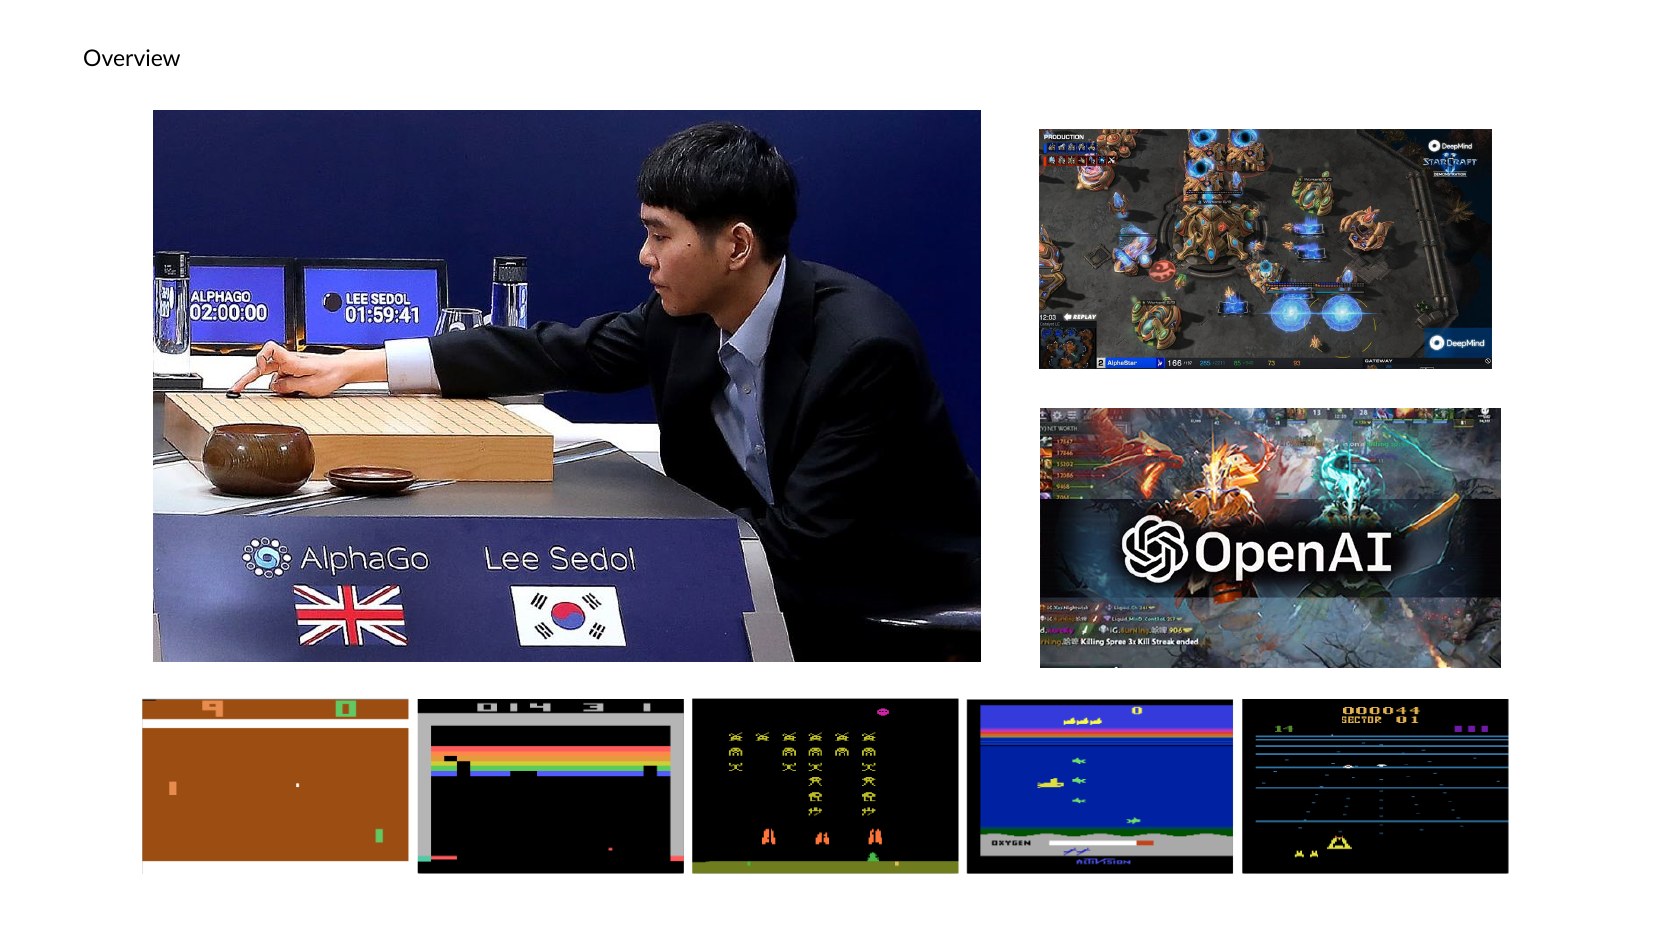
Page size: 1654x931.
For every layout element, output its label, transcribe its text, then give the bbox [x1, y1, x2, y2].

picture [1039, 129, 1492, 370]
picture [1040, 408, 1501, 668]
picture [129, 692, 1524, 886]
picture [153, 110, 981, 662]
title Overview [83, 0, 1571, 119]
